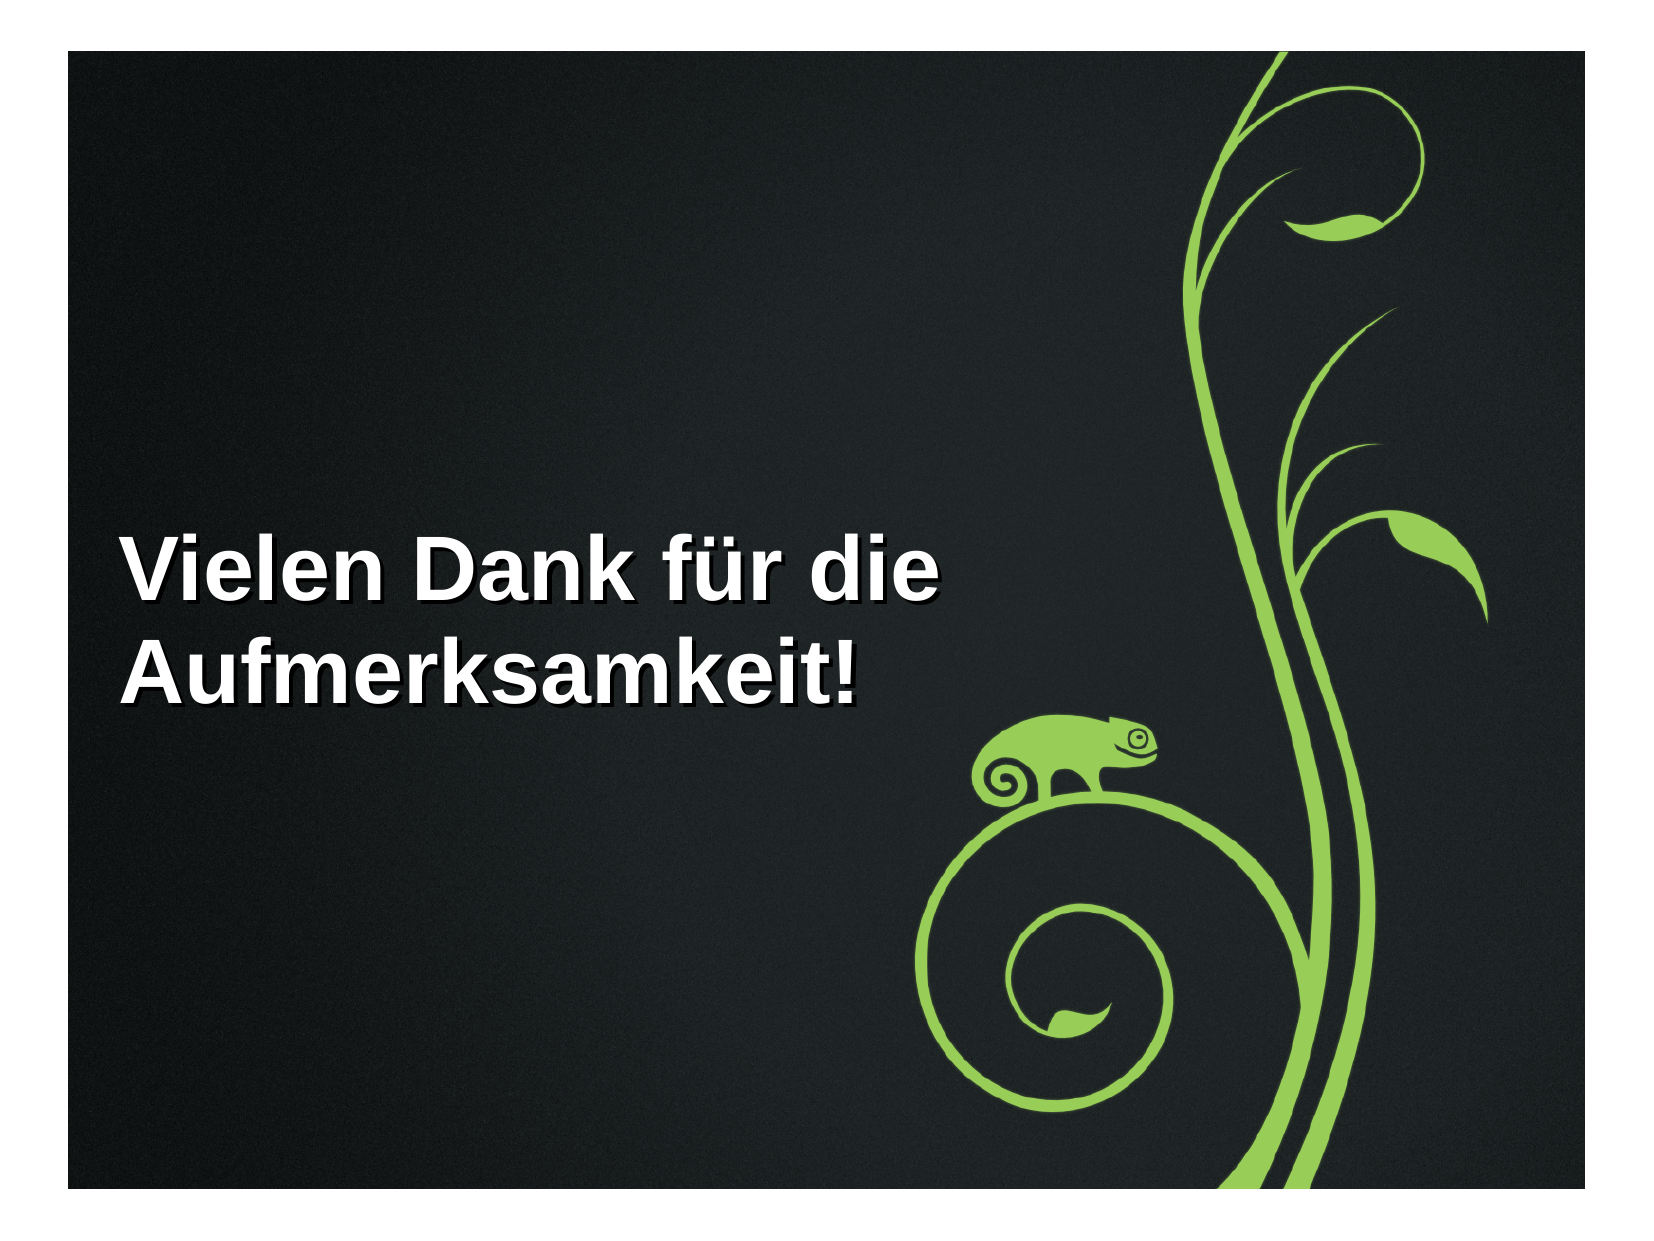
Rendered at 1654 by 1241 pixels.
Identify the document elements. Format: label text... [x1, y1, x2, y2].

picture [68, 51, 1585, 1189]
title Vielen Dank für die Aufmerksamkeit! [118, 457, 1197, 783]
